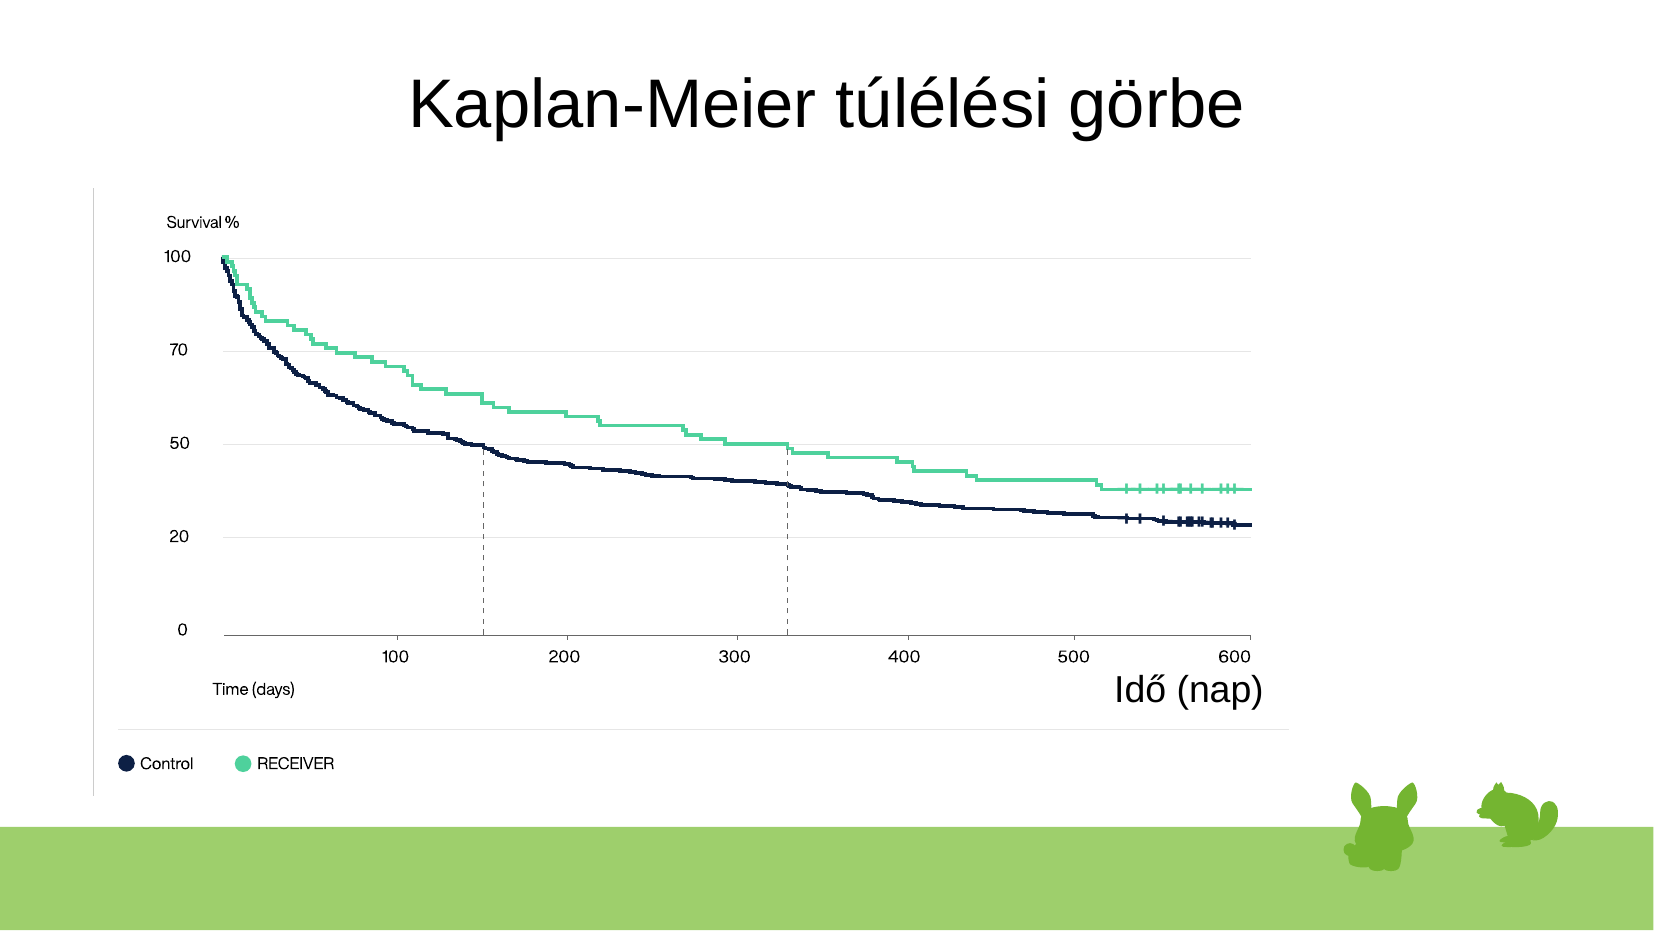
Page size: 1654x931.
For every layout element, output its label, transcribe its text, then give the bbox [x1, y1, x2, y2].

title Kaplan-Meier túlélési görbe [88, 29, 1565, 178]
text_box Idő (nap) [1099, 661, 1298, 719]
picture [92, 188, 1320, 796]
